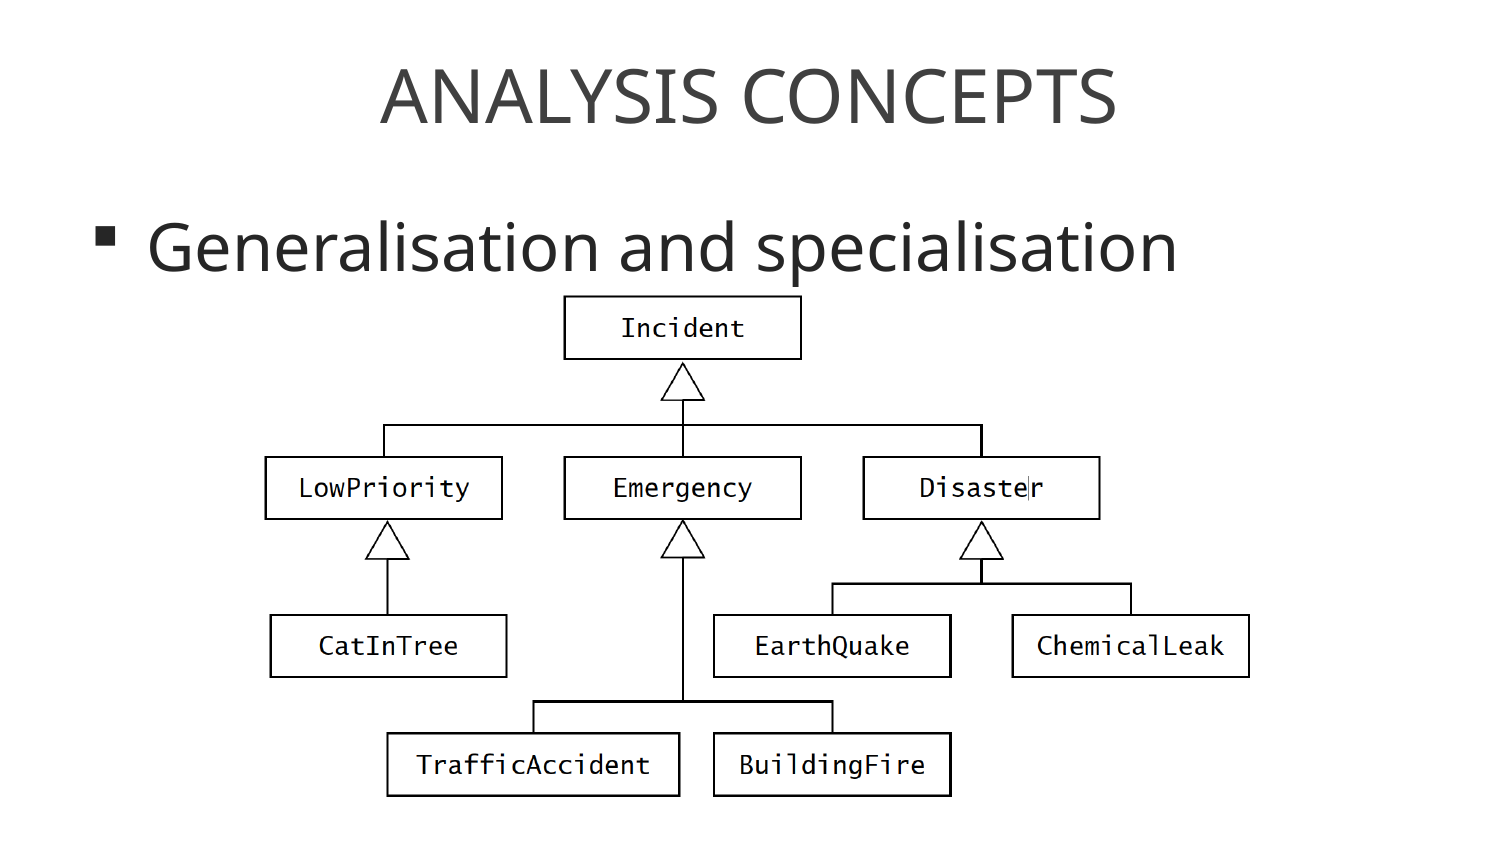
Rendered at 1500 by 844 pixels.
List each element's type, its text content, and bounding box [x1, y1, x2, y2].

list Generalisation and specialisation [75, 196, 1425, 754]
picture [255, 288, 1259, 812]
title Analysis concepts [75, 23, 1425, 164]
